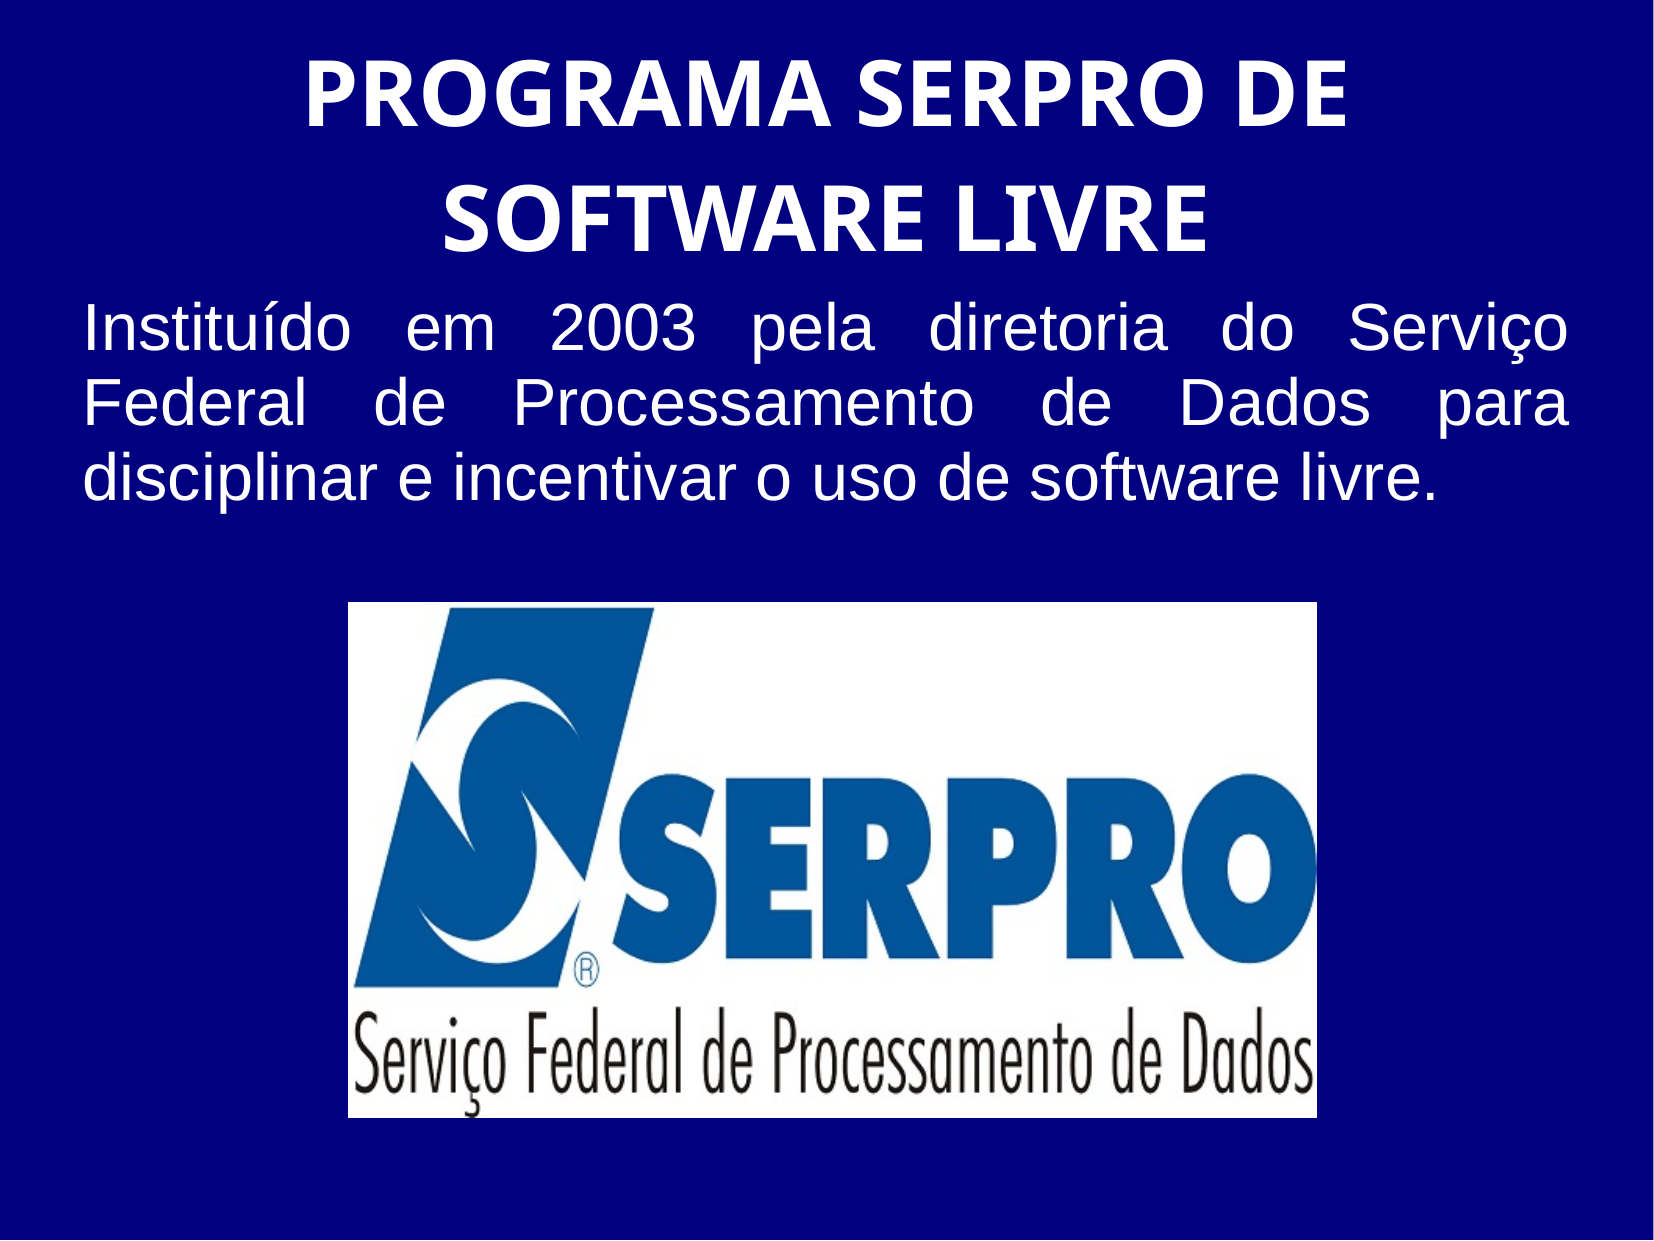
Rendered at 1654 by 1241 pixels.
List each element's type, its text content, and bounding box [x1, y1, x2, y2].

title PROGRAMA SERPRO DE SOFTWARE LIVRE [82, 45, 1571, 261]
picture [348, 602, 1317, 1118]
list Instituído em 2003 pela diretoria do Serviço Federal de Processamento de Dados para disciplinar e incentivar o uso de software livre. [82, 290, 1571, 1010]
